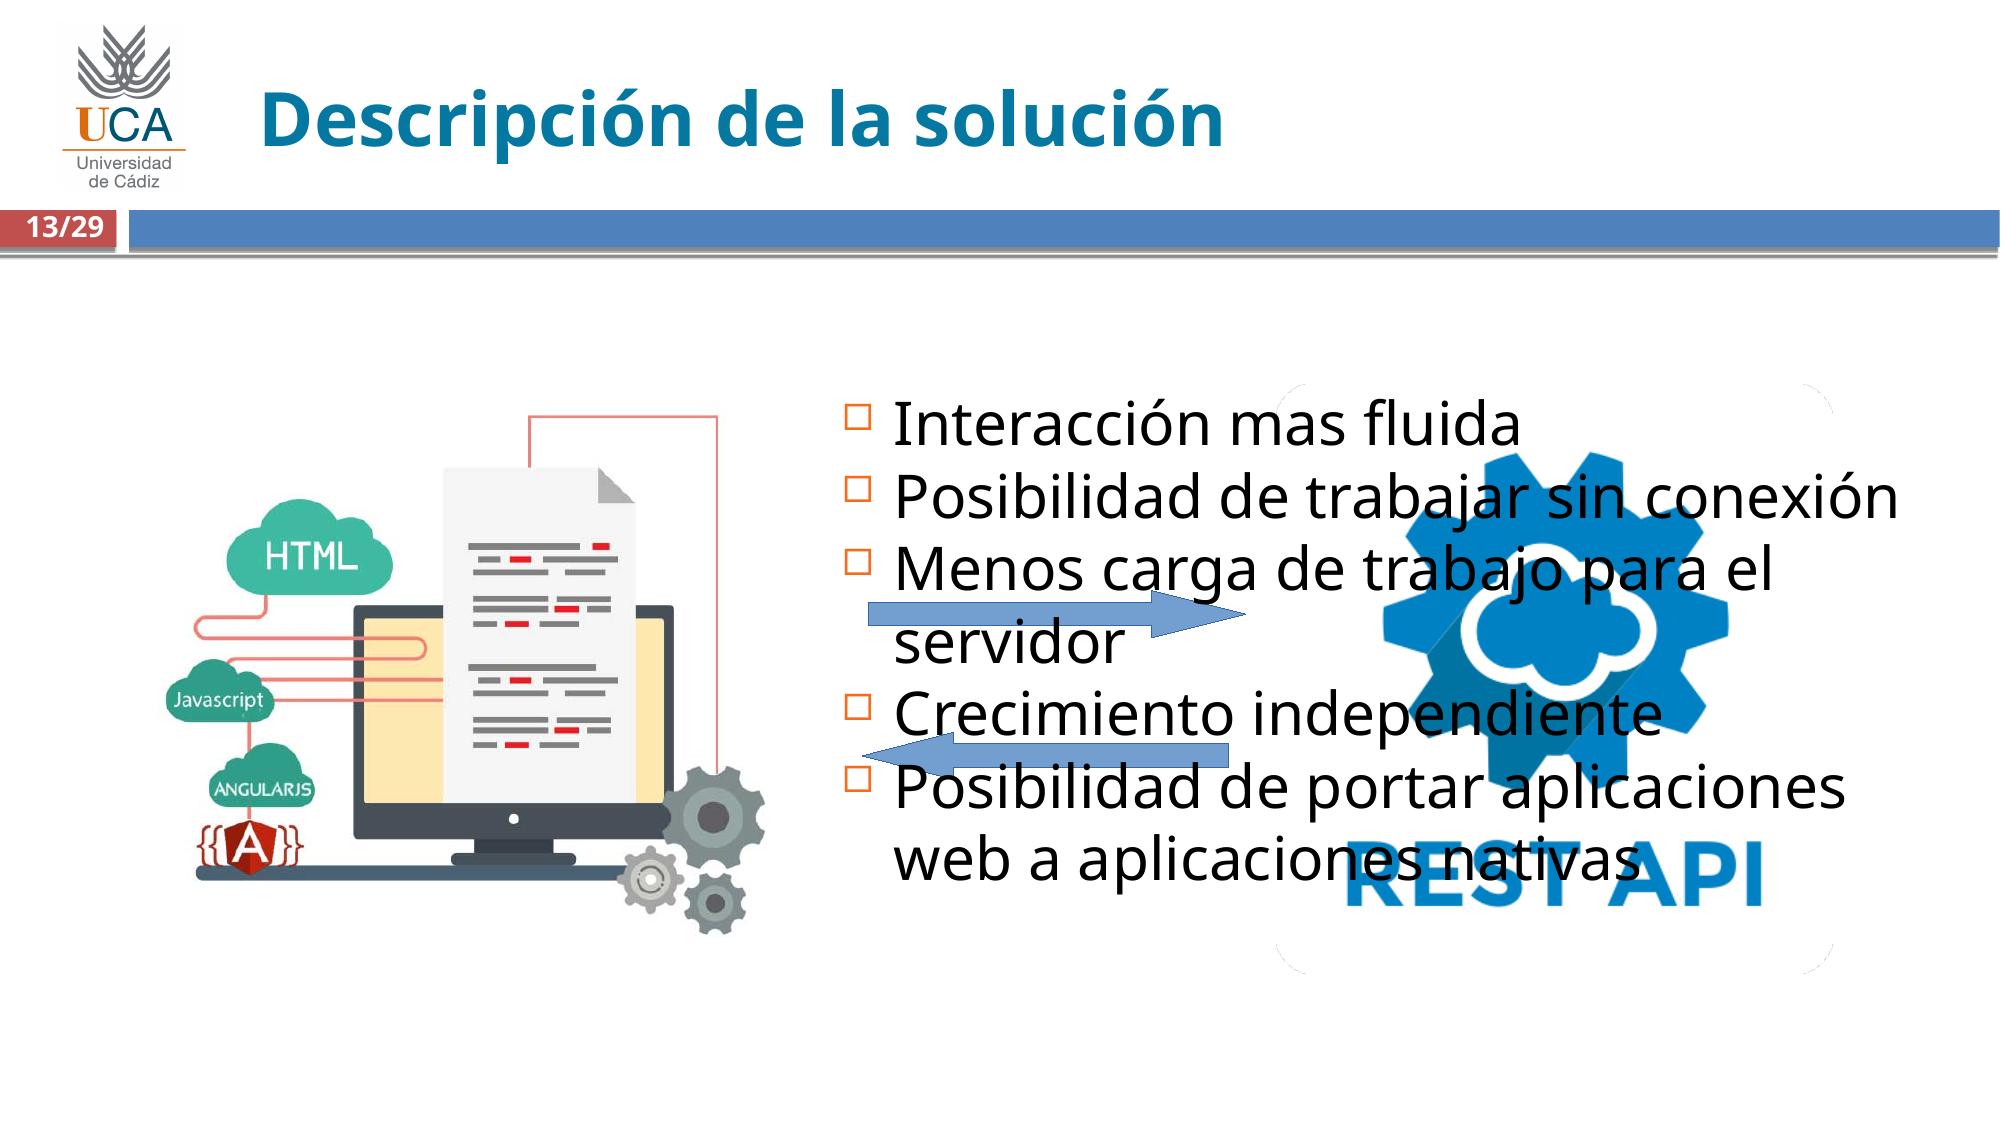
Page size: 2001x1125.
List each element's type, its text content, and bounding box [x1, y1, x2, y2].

picture [141, 407, 768, 952]
text_box <número>/29 [0, 196, 130, 260]
text_box Interacción mas fluida Posibilidad de trabajar sin conexión Menos carga de trabajo para el servidor Crecimiento independiente Posibilidad de portar aplicaciones web a aplicaciones nativas [826, 378, 1937, 1075]
text_box Descripción de la solución [243, 44, 1752, 188]
picture [58, 22, 190, 191]
